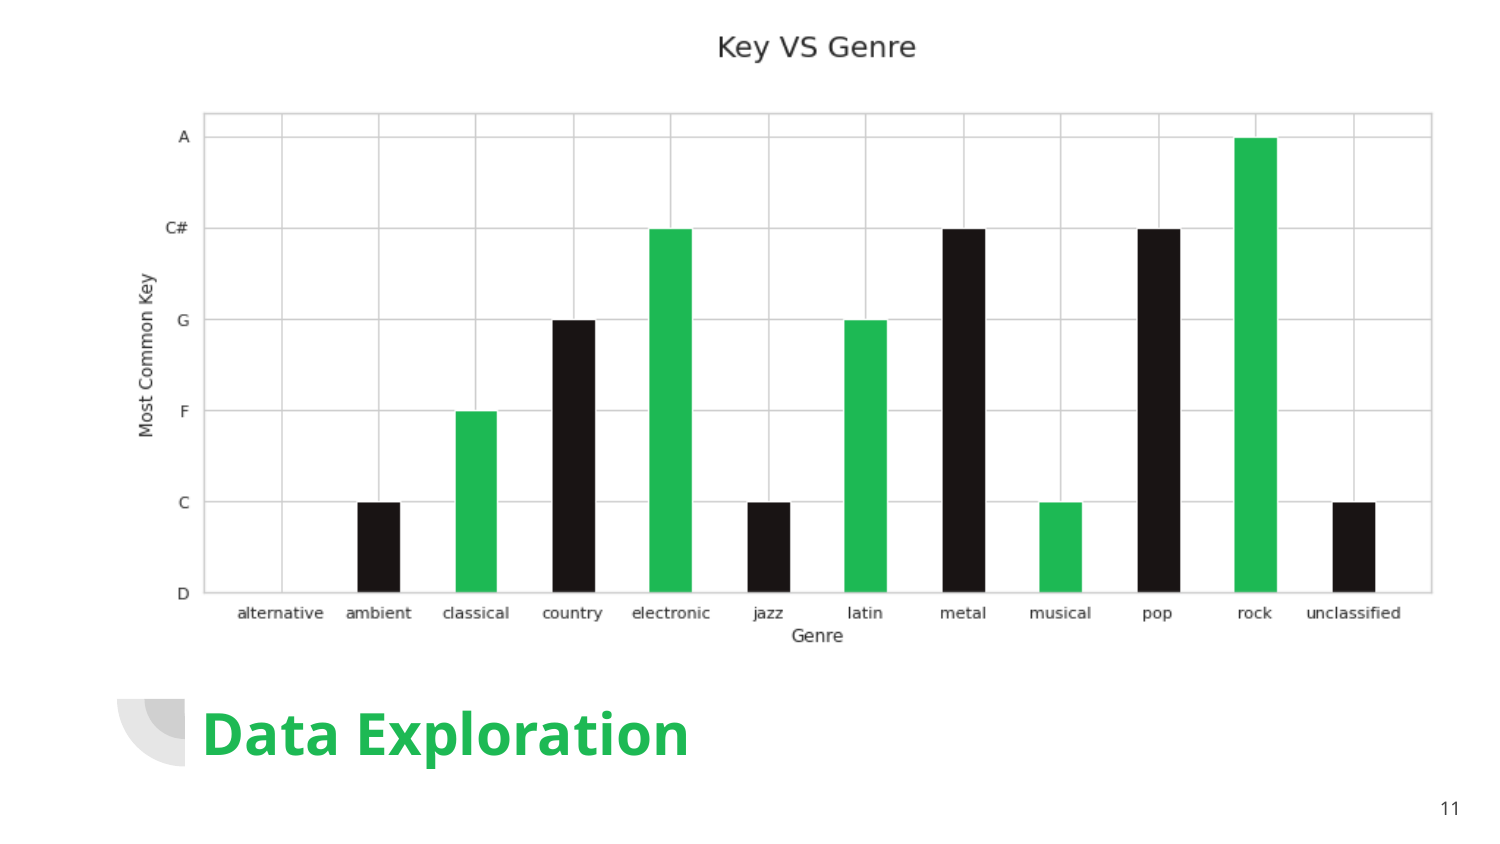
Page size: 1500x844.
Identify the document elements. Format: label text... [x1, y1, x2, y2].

title Data Exploration [186, 682, 1250, 766]
picture [129, 25, 1440, 657]
slide_number <number> [1386, 777, 1477, 842]
